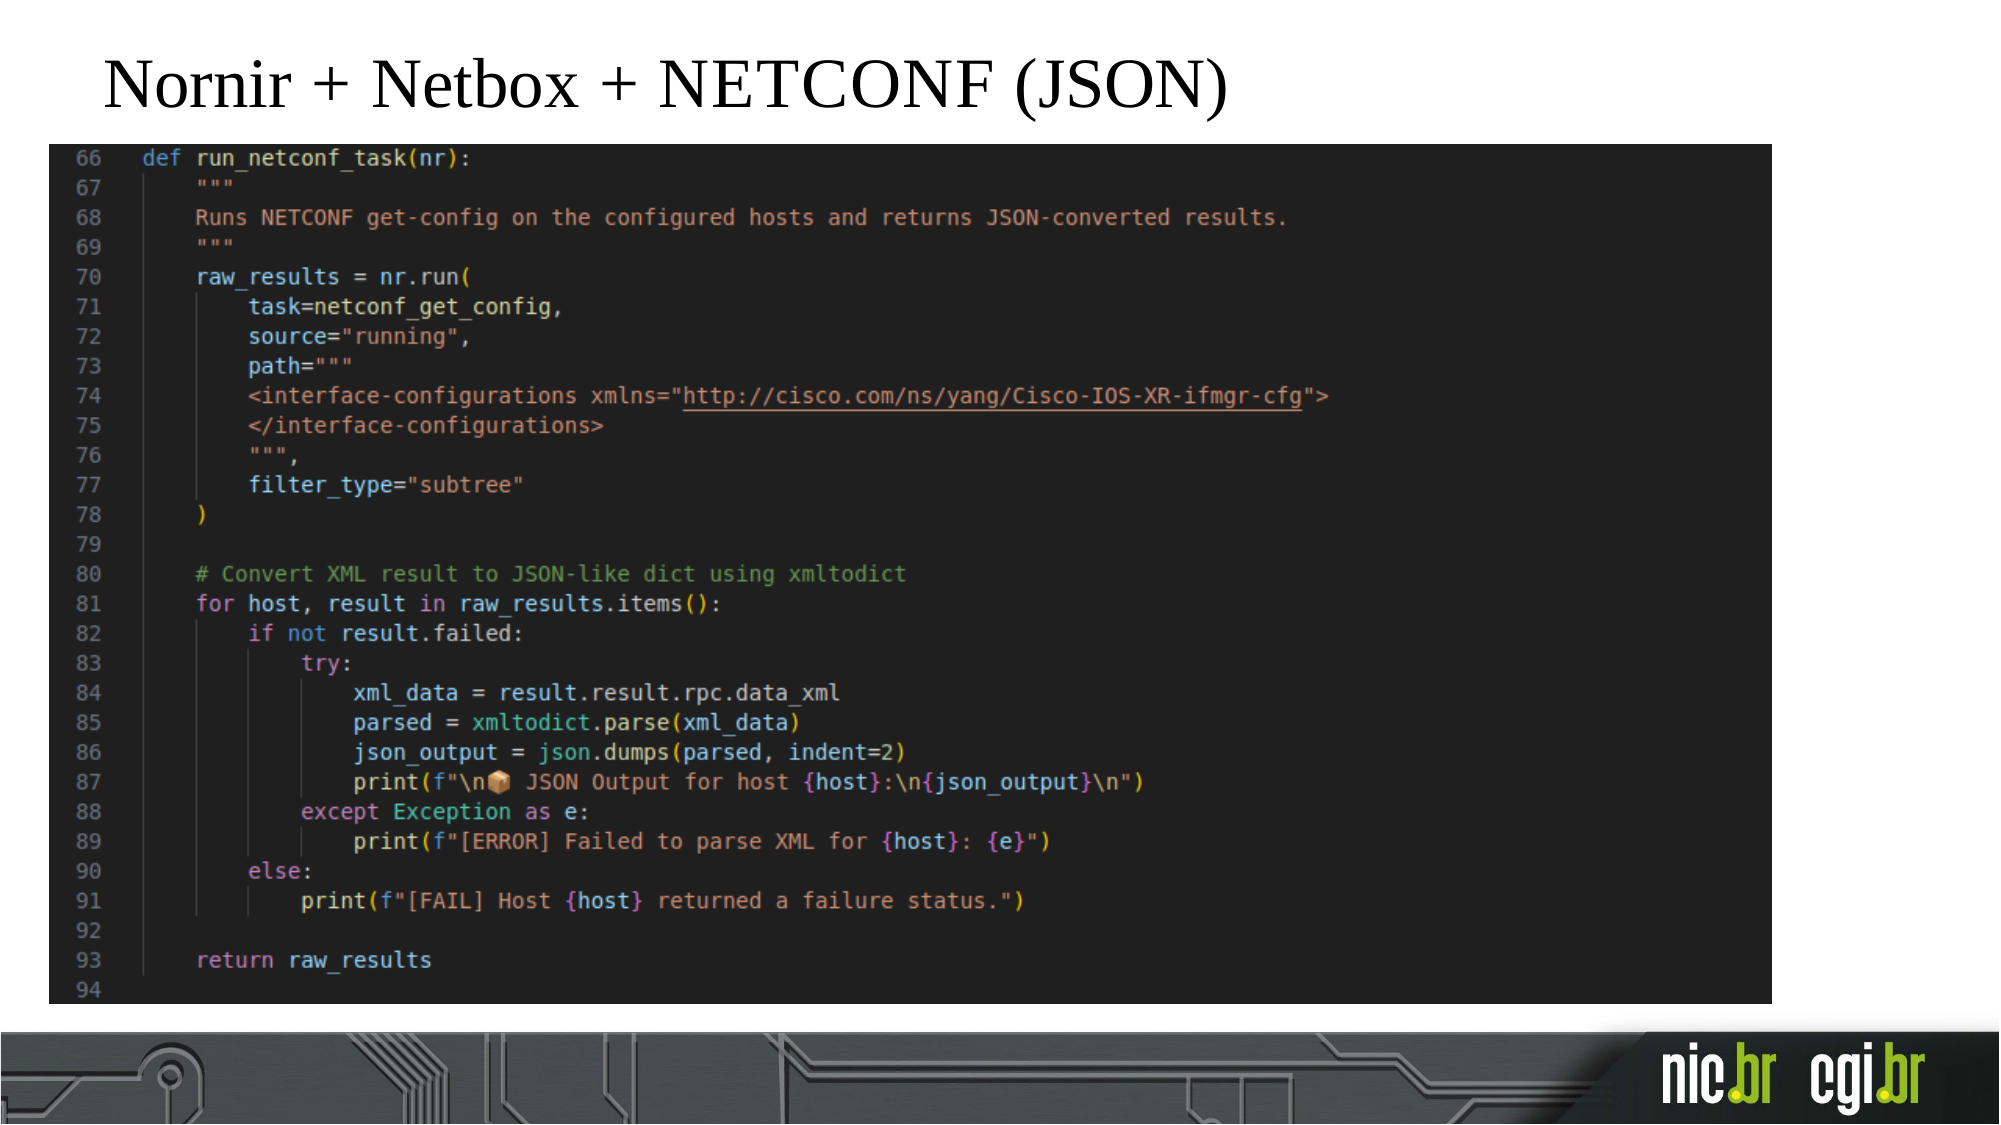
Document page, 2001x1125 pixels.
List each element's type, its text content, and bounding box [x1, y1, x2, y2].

picture [0, 0, 1999, 1124]
title Nornir + Netbox + NETCONF (JSON) [78, 36, 1923, 122]
